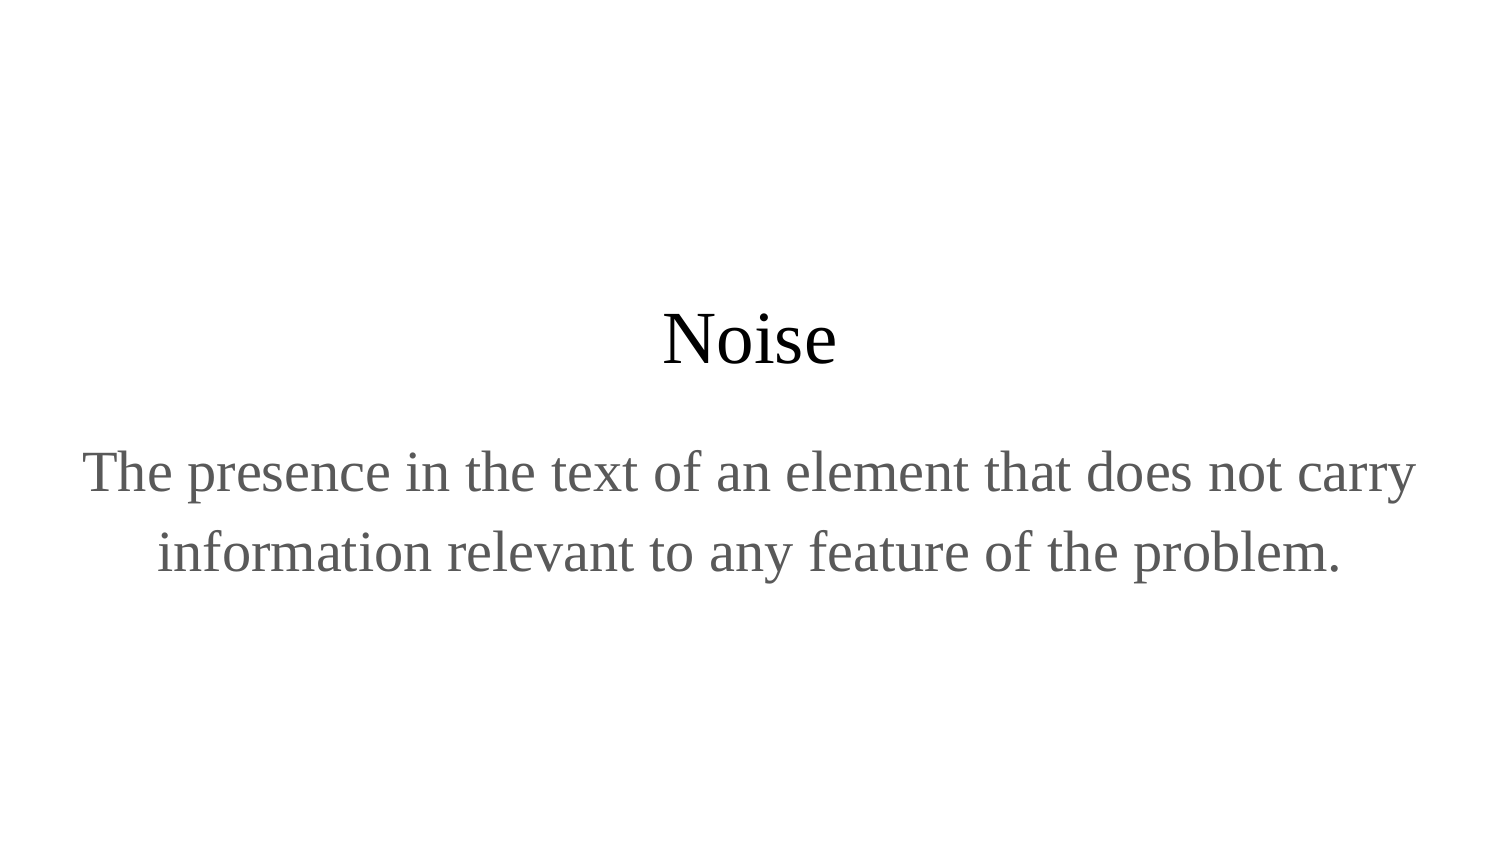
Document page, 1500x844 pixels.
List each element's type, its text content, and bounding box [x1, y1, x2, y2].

title Noise [51, 269, 1449, 407]
subtitle The presence in the text of an element that does not carry information relevant to any feature of the problem. [51, 407, 1449, 575]
